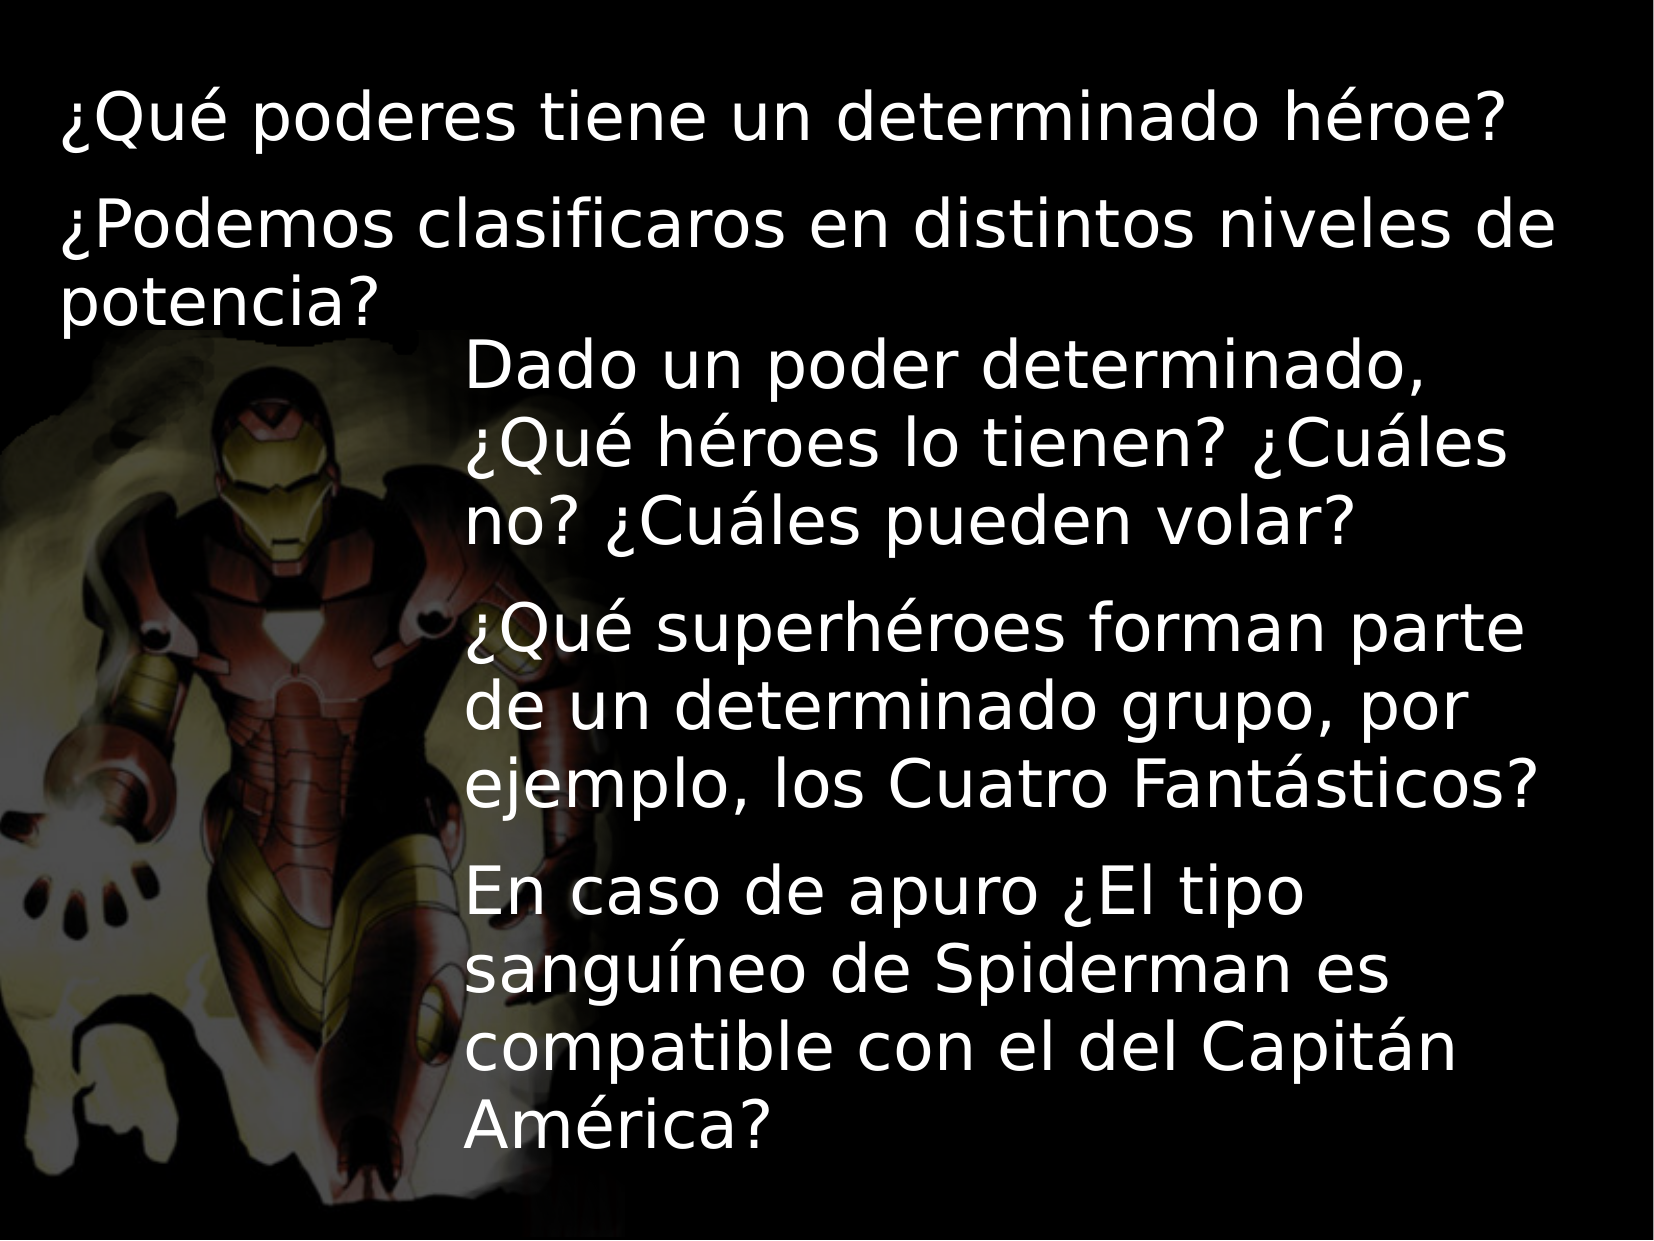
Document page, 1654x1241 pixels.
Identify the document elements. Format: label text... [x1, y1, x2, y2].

text_box ¿Qué poderes tiene un determinado héroe? ¿Podemos clasificaros en distintos niveles de potencia? [43, 70, 1619, 530]
text_box Dado un poder determinado, ¿Qué héroes lo tienen? ¿Cuáles no? ¿Cuáles pueden volar? ¿Qué superhéroes forman parte de un determinado grupo, por ejemplo, los Cuatro Fantásticos? En caso de apuro ¿El tipo sanguíneo de Spiderman es compatible con el del Capitán América? [448, 319, 1583, 1217]
picture [0, 330, 625, 1237]
